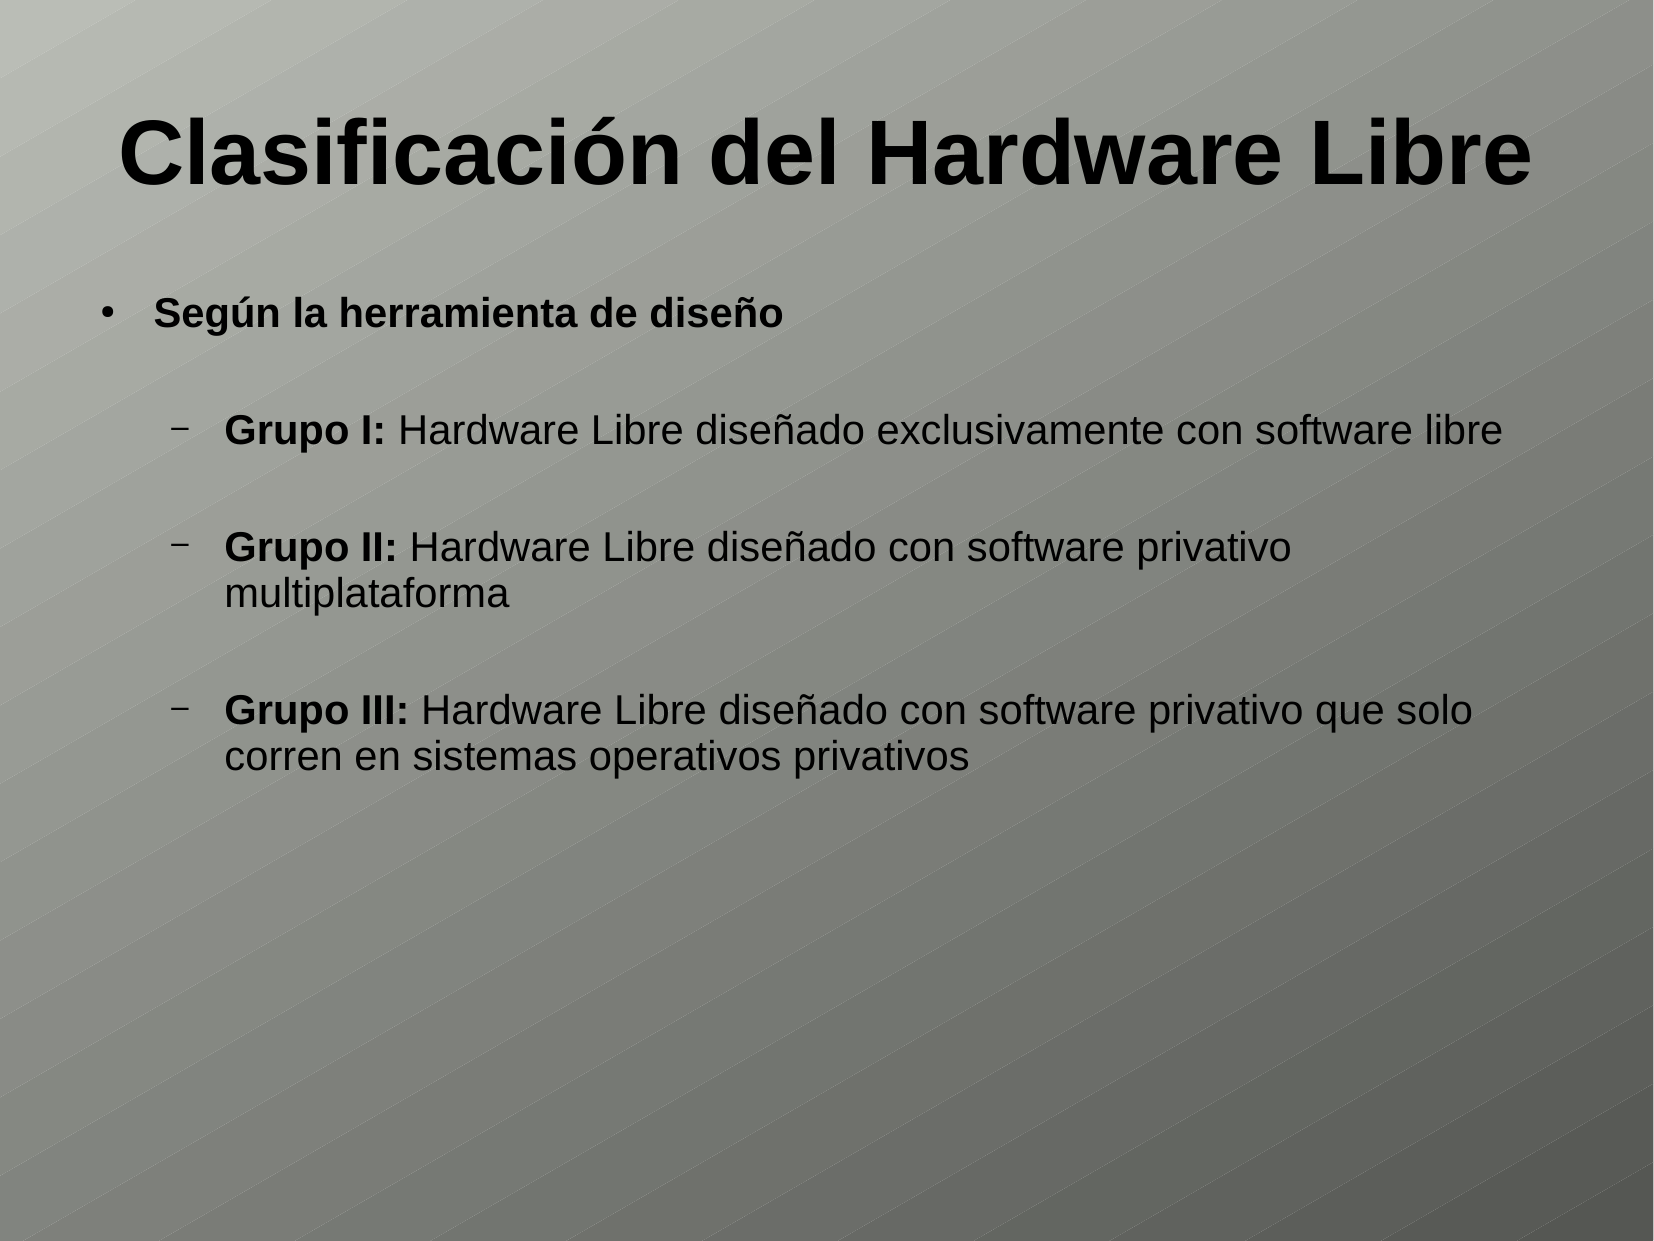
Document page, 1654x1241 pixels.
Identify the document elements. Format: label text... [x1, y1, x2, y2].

list Según la herramienta de diseño Grupo I: Hardware Libre diseñado exclusivamente con software libre Grupo II: Hardware Libre diseñado con software privativo multiplataforma Grupo III: Hardware Libre diseñado con software privativo que solo corren en sistemas operativos privativos [82, 290, 1571, 1182]
title Clasificación del Hardware Libre [82, 49, 1571, 257]
